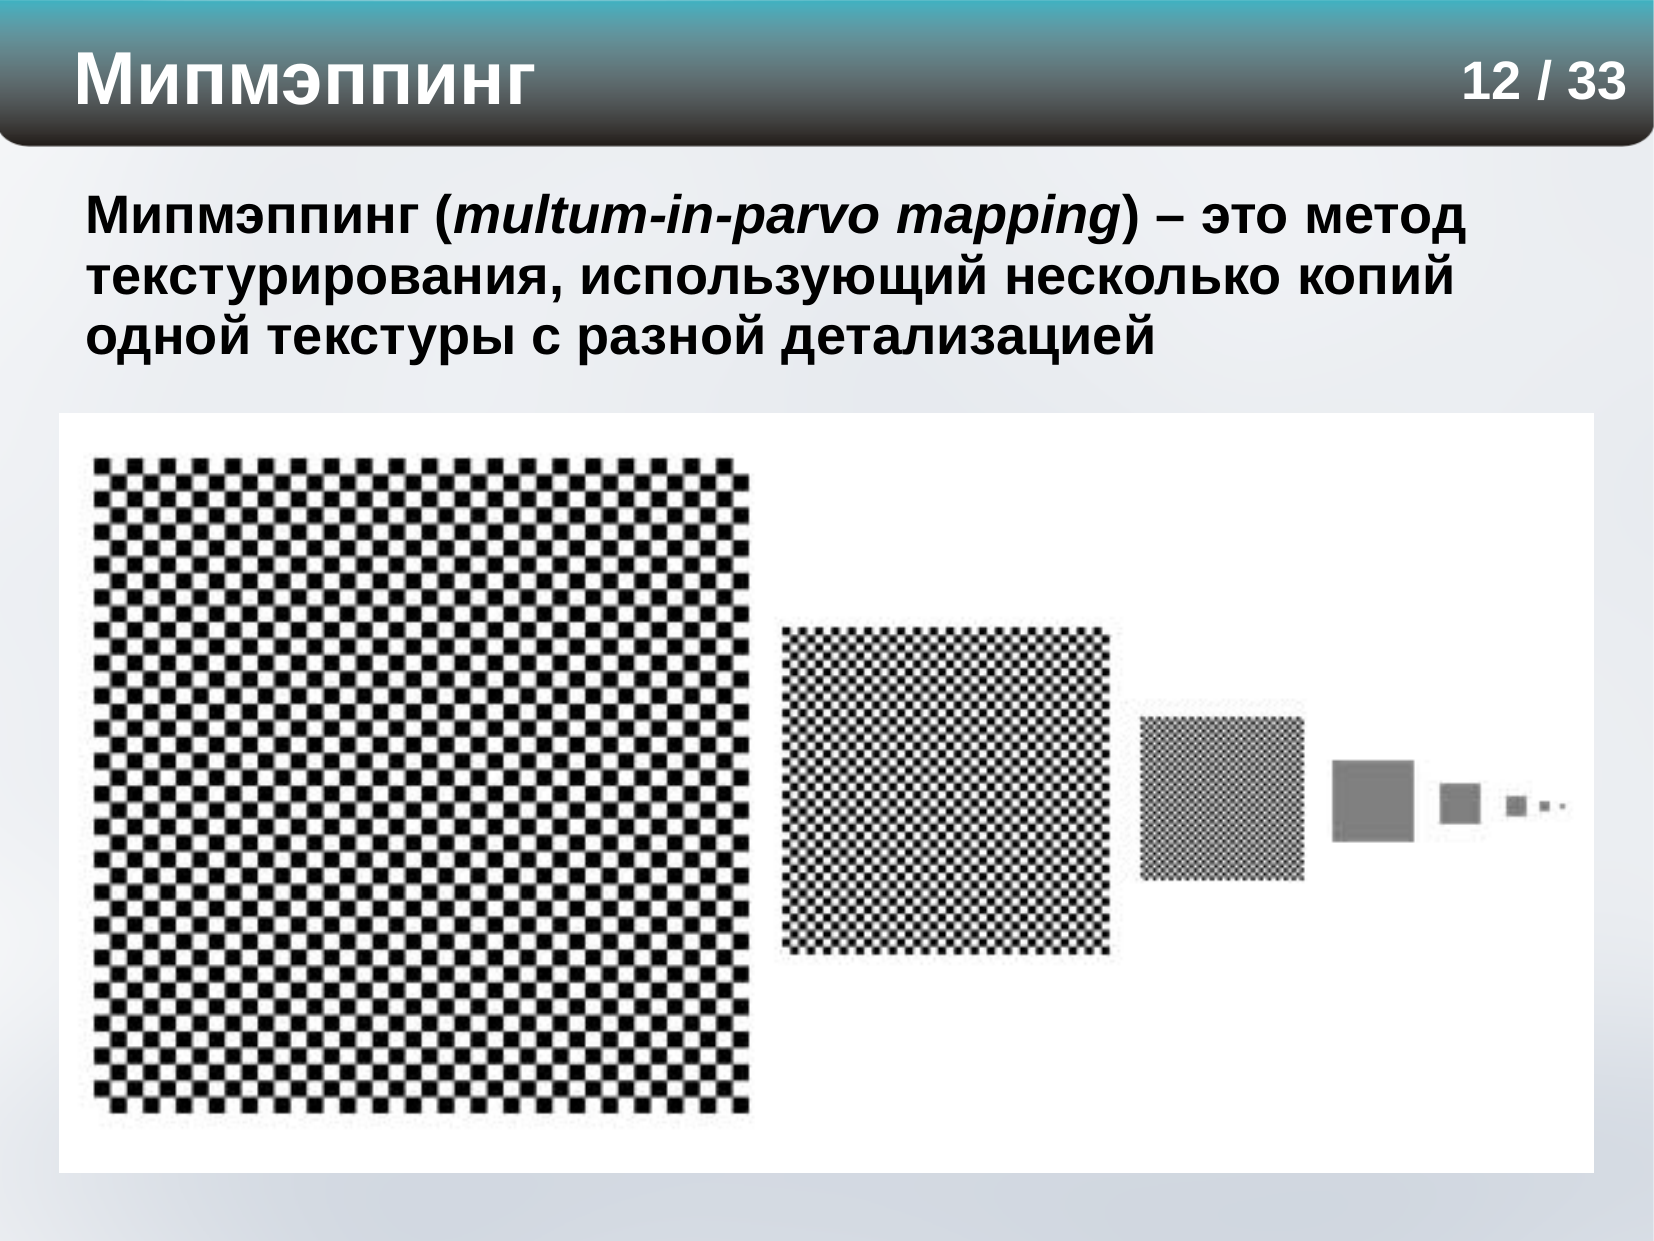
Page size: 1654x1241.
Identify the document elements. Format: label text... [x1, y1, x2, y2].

text_box Мипмэппинг [59, 29, 916, 129]
picture [0, 0, 1654, 1241]
text_box Мипмэппинг (multum-in-parvo mapping) – это метод текстурирования, использующий несколько копий одной текстуры с разной детализацией [70, 177, 1595, 374]
text_box <number> / 33 [1446, 42, 1654, 179]
